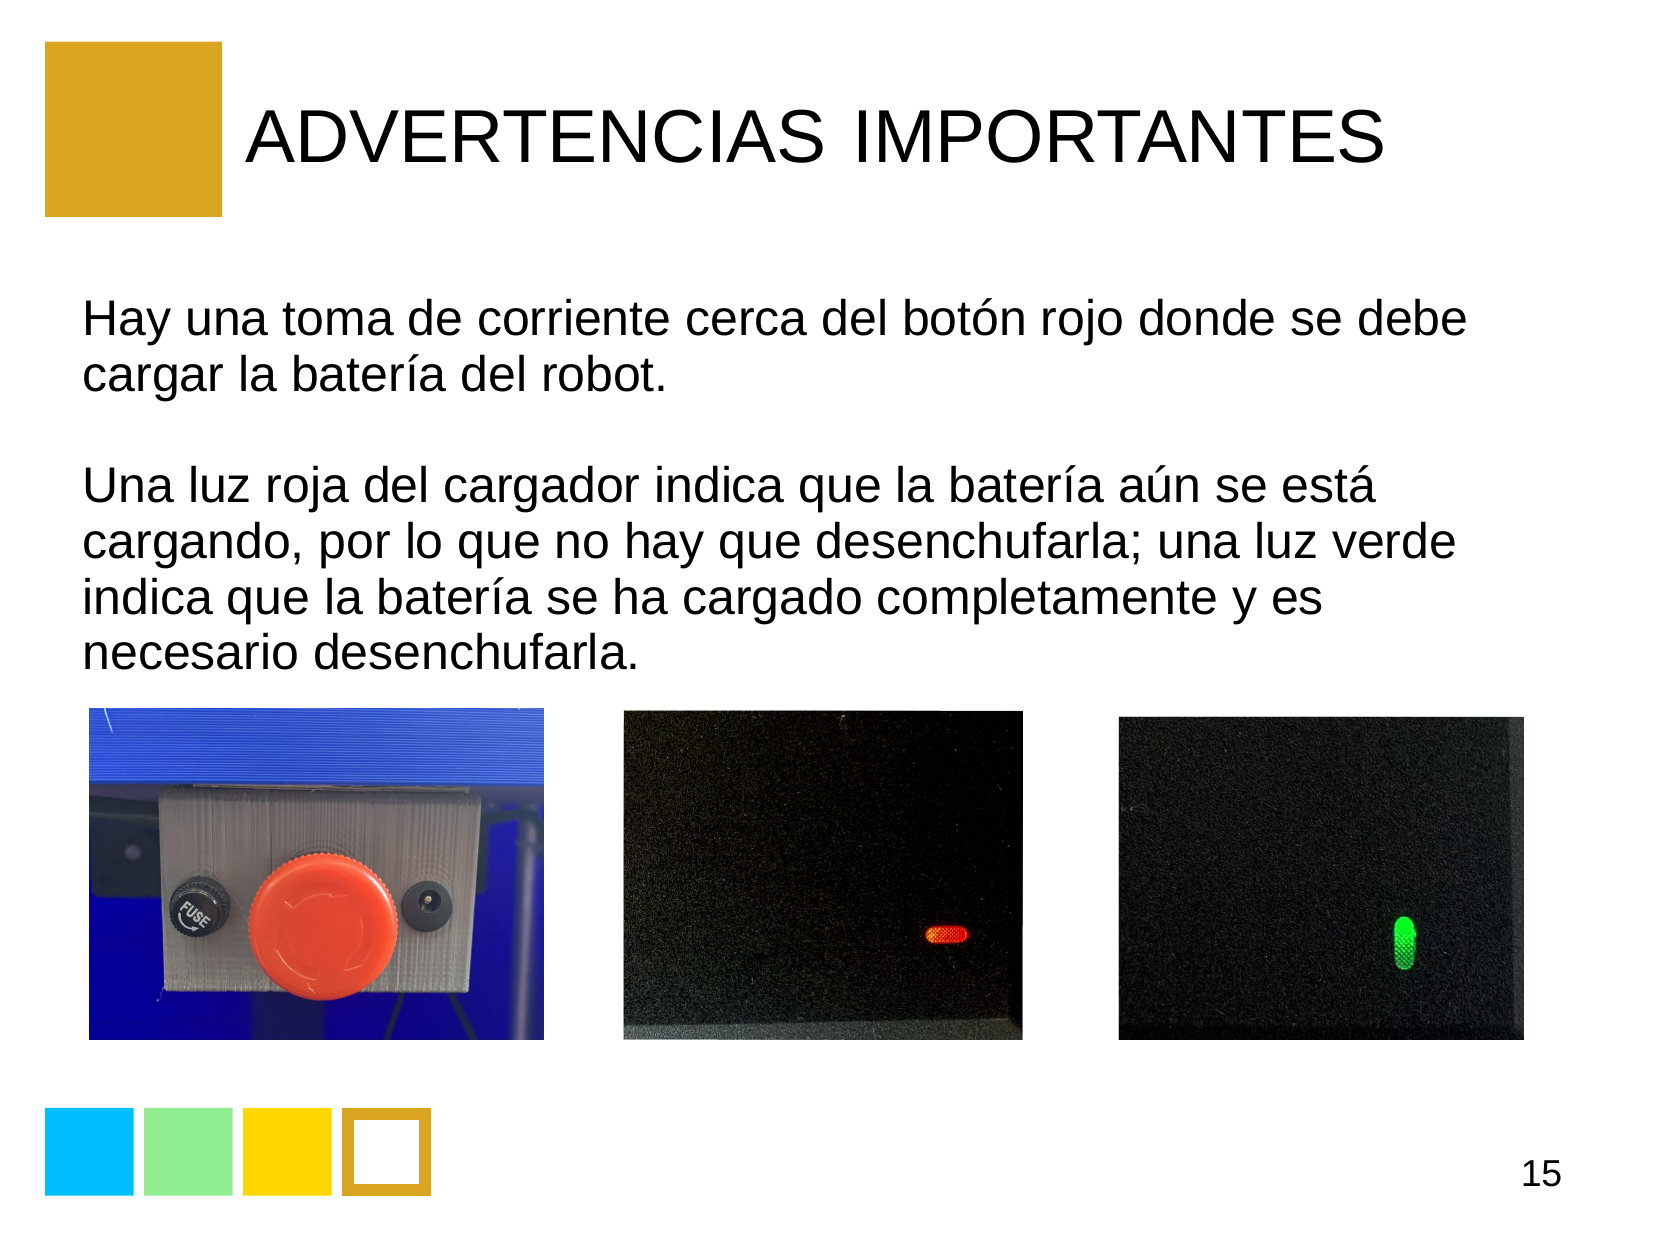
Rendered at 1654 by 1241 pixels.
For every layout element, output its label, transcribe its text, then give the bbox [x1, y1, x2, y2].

picture [1118, 716, 1524, 1040]
picture [89, 708, 544, 1040]
text_box <number> [1506, 1145, 1654, 1217]
subtitle Hay una toma de corriente cerca del botón rojo donde se debe cargar la batería del robot. Una luz roja del cargador indica que la batería aún se está cargando, por lo que no hay que desenchufarla; una luz verde indica que la batería se ha cargado completamente y es necesario desenchufarla. [82, 290, 1538, 1010]
title ADVERTENCIAS IMPORTANTES [224, 49, 1571, 213]
picture [623, 710, 1023, 1040]
